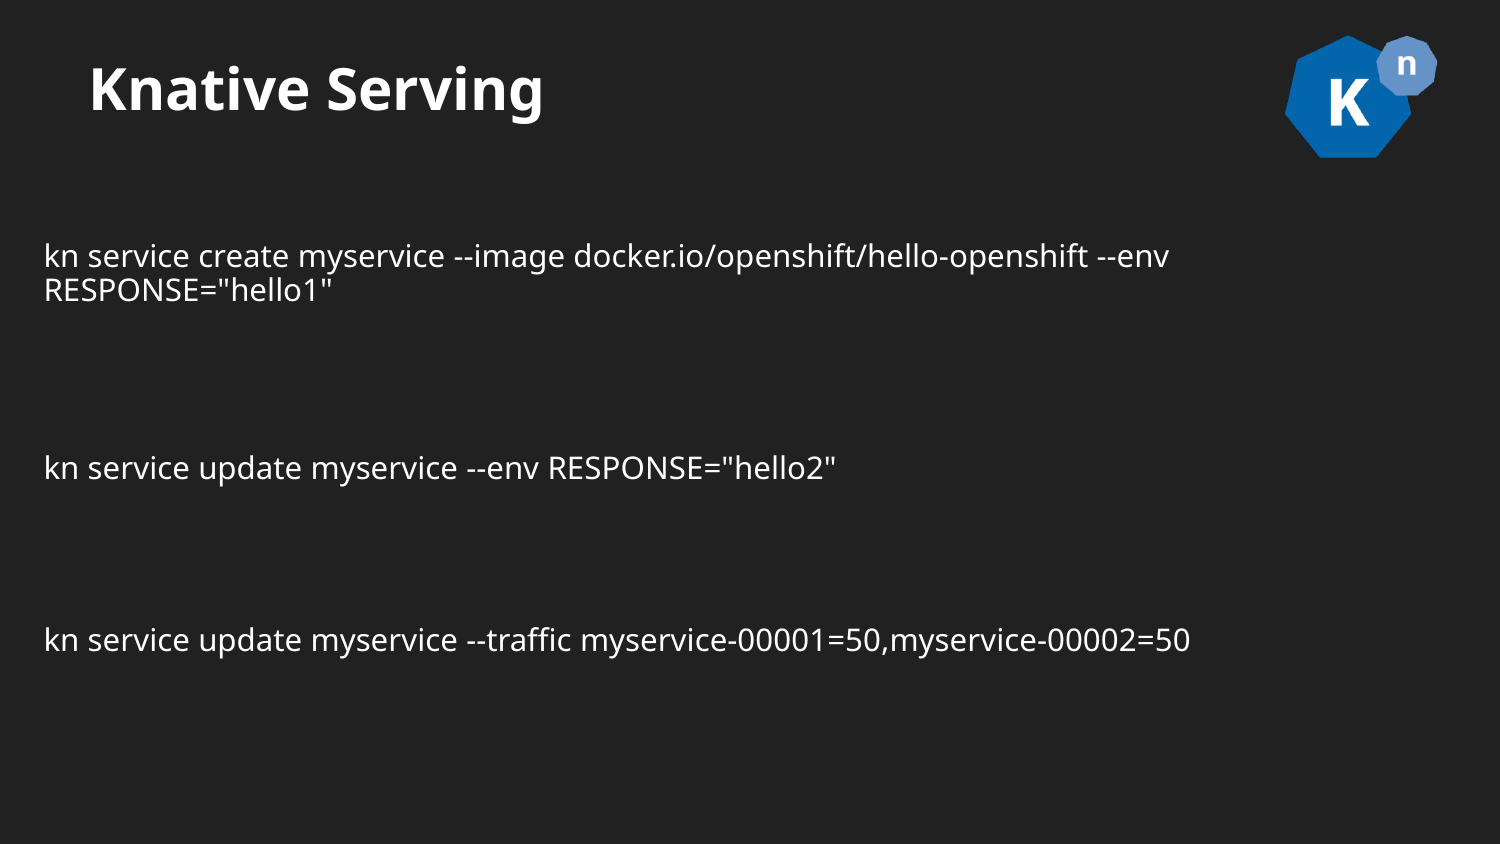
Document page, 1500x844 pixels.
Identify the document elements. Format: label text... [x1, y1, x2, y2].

list kn service create myservice --image docker.io/openshift/hello-openshift --env RESPONSE="hello1" kn service update myservice --env RESPONSE="hello2" kn service update myservice --traffic myservice-00001=50,myservice-00002=50 [28, 225, 1472, 761]
text_box Knative Serving [73, 45, 1000, 139]
picture [1274, 7, 1445, 177]
